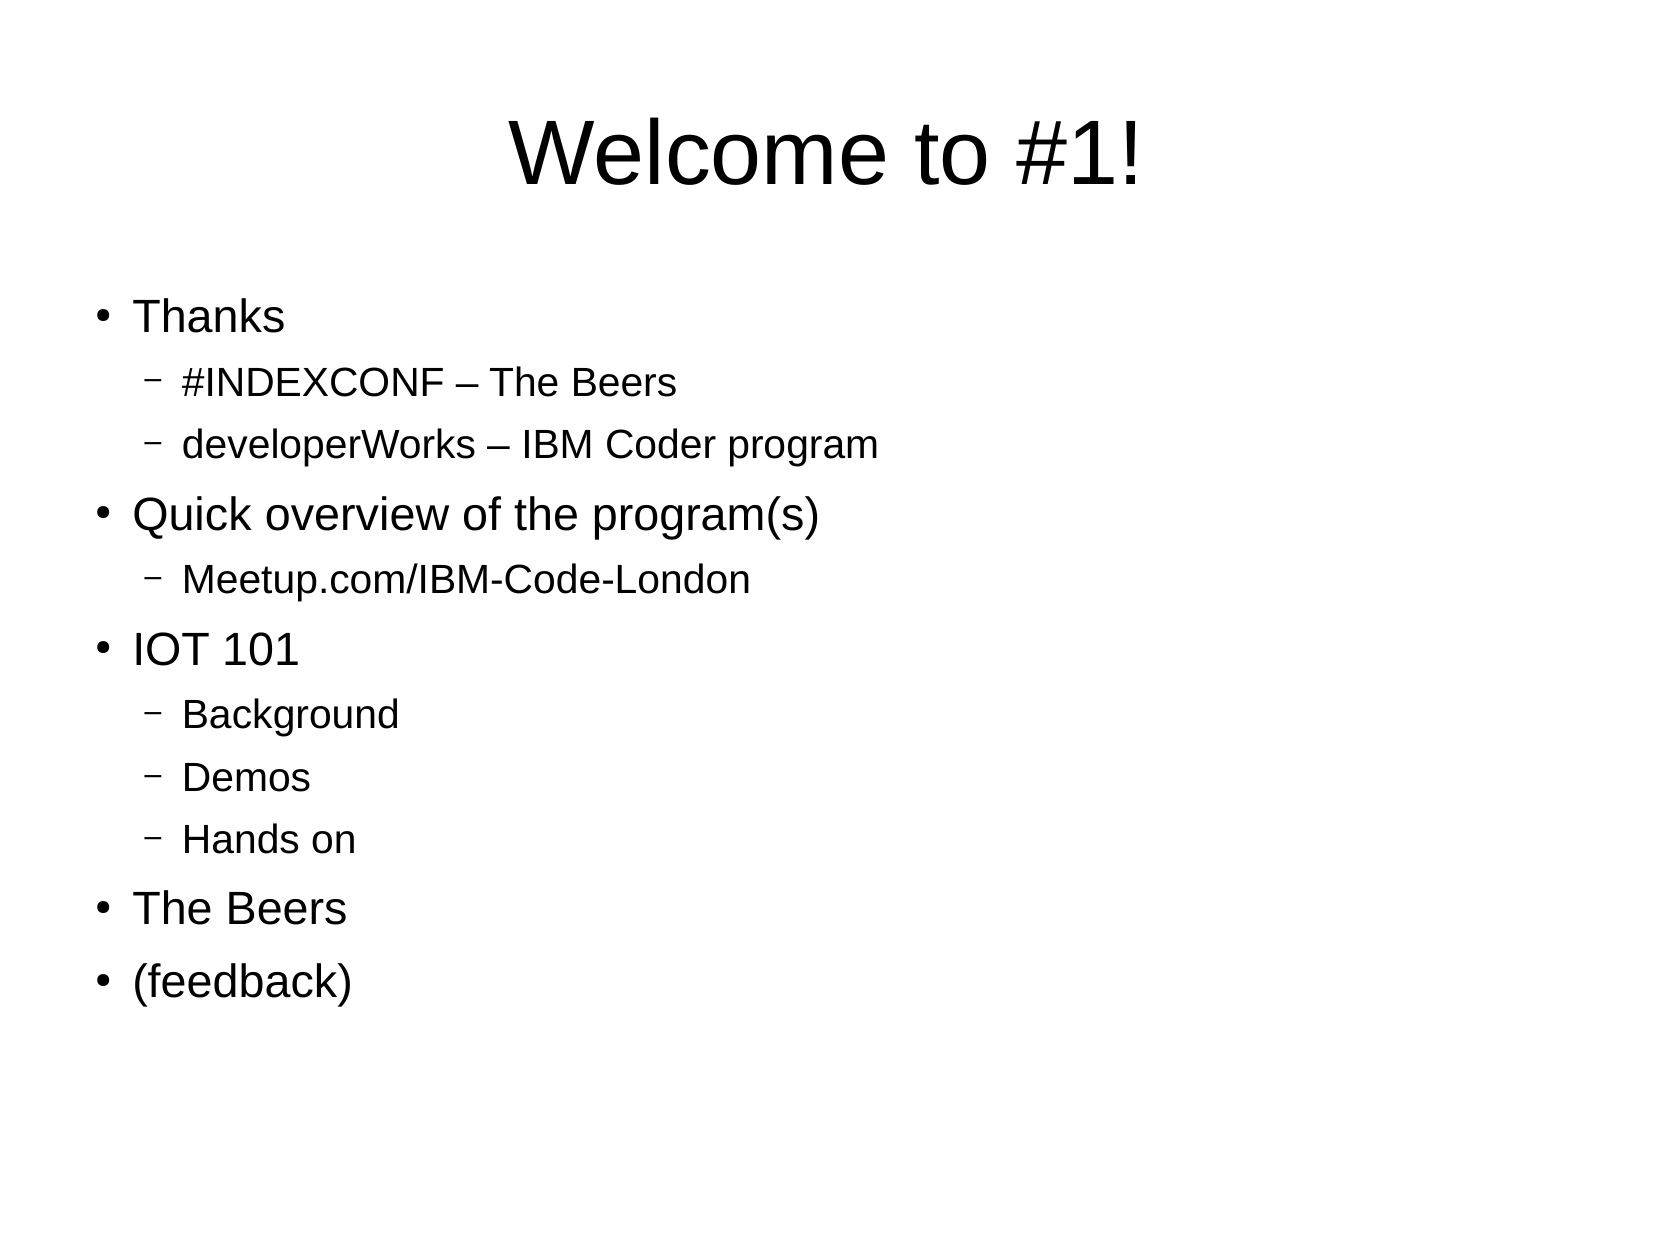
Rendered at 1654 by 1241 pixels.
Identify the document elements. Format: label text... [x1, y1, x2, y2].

list Thanks #INDEXCONF – The Beers developerWorks – IBM Coder program Quick overview of the program(s) Meetup.com/IBM-Code-London IOT 101 Background Demos Hands on The Beers (feedback) [82, 290, 1571, 1010]
title Welcome to #1! [82, 49, 1571, 257]
